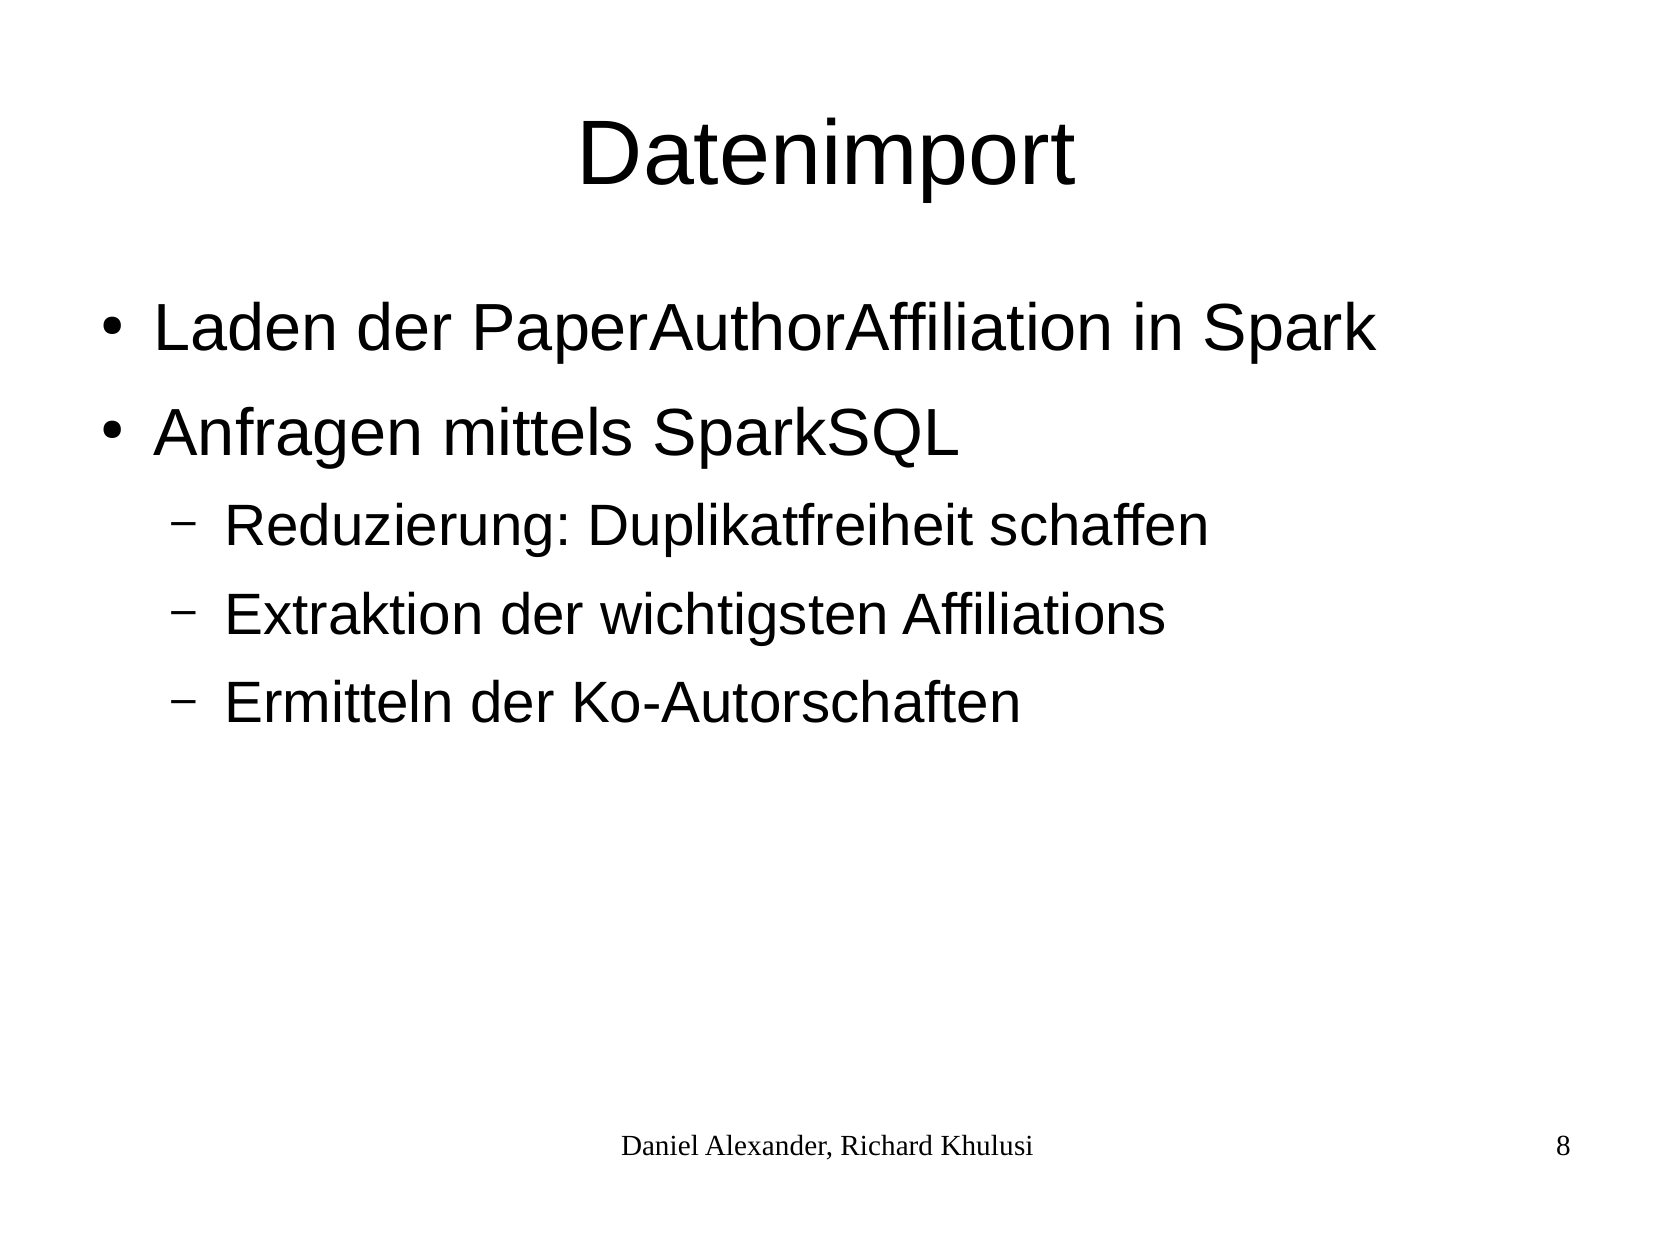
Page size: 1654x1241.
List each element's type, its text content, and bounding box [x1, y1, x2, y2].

title Datenimport [82, 49, 1571, 257]
list Laden der PaperAuthorAffiliation in Spark Anfragen mittels SparkSQL Reduzierung: Duplikatfreiheit schaffen Extraktion der wichtigsten Affiliations Ermitteln der Ko-Autorschaften [82, 290, 1571, 1010]
